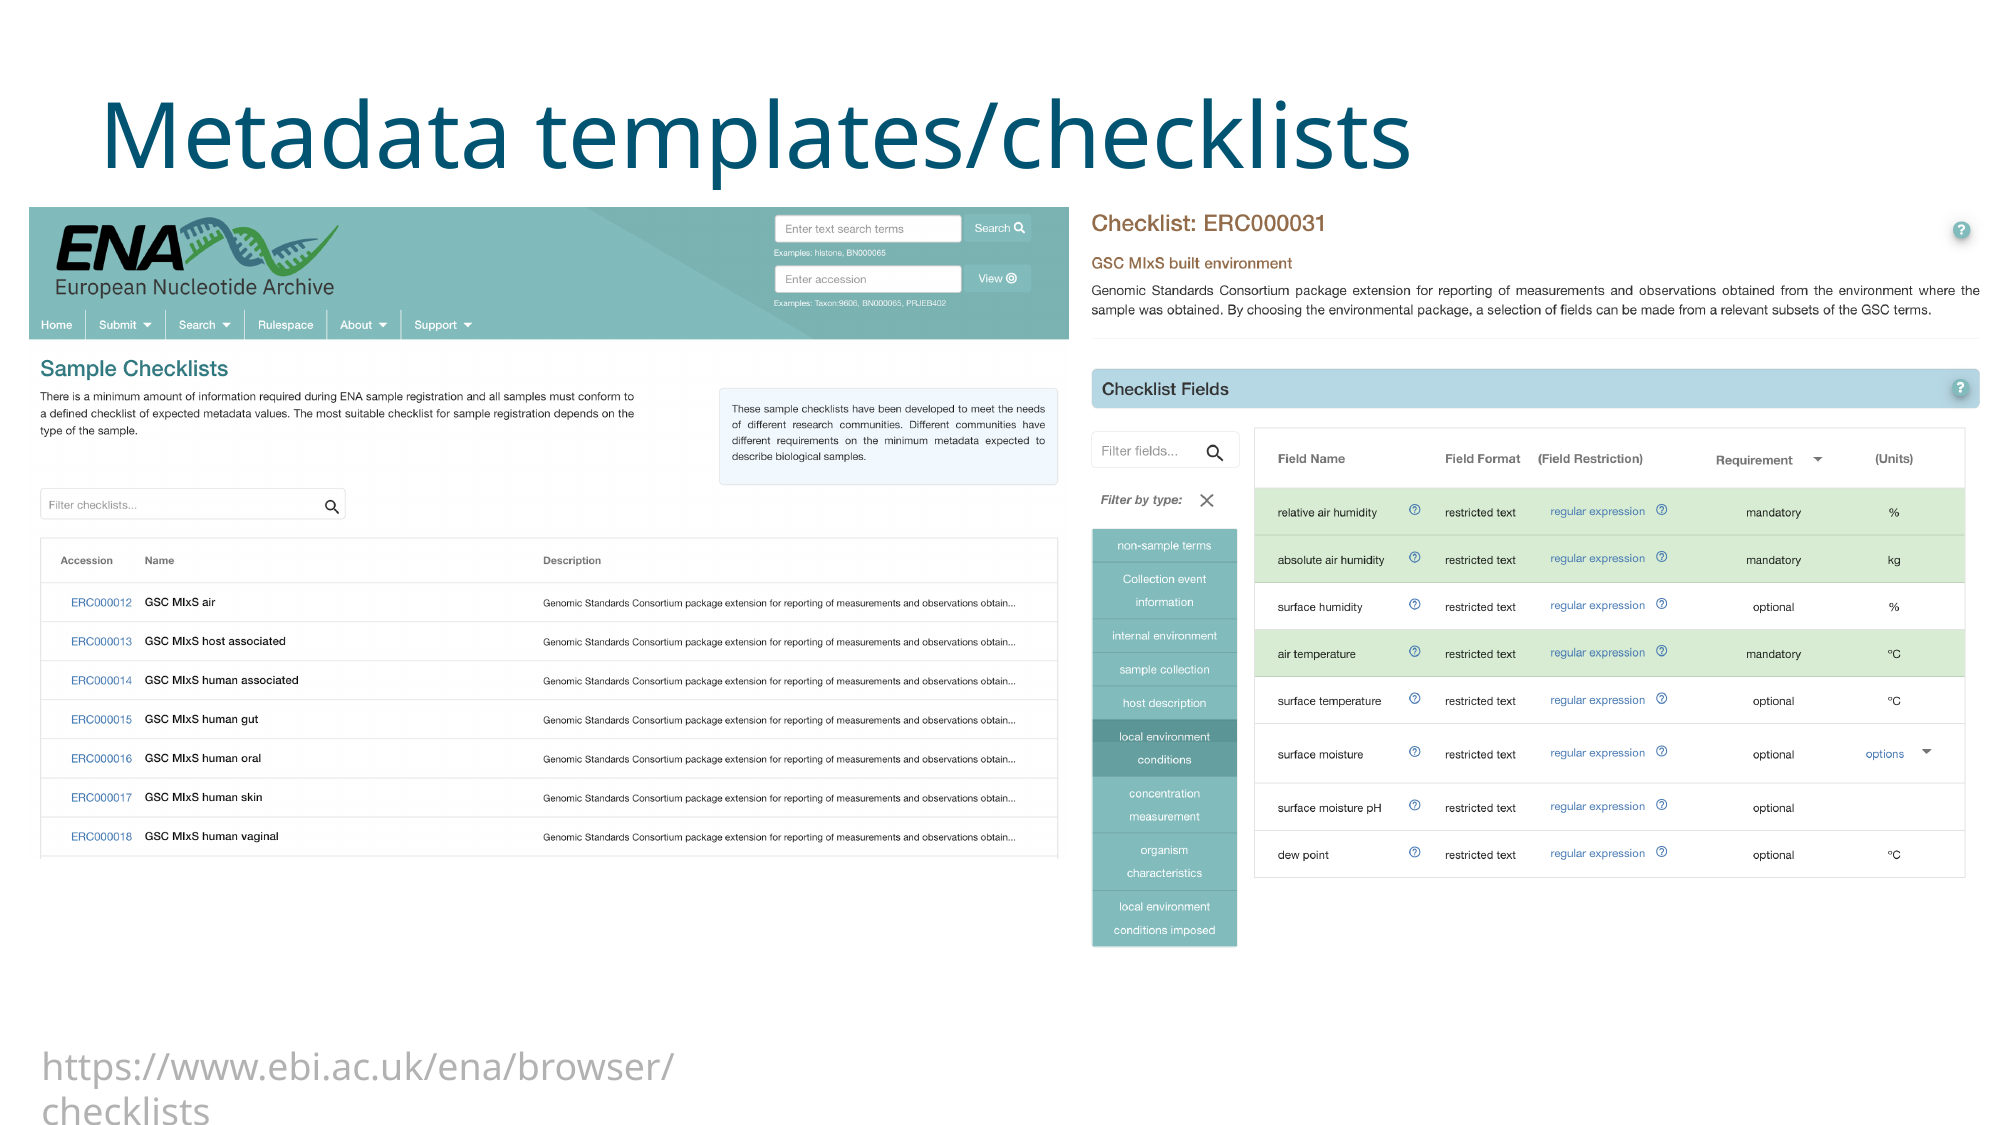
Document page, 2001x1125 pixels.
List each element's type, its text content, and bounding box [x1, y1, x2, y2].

text_box https://www.ebi.ac.uk/ena/browser/checklists [26, 1035, 798, 1093]
title Metadata templates/checklists [99, 44, 1900, 233]
picture [1074, 204, 1990, 952]
picture [29, 207, 1069, 859]
